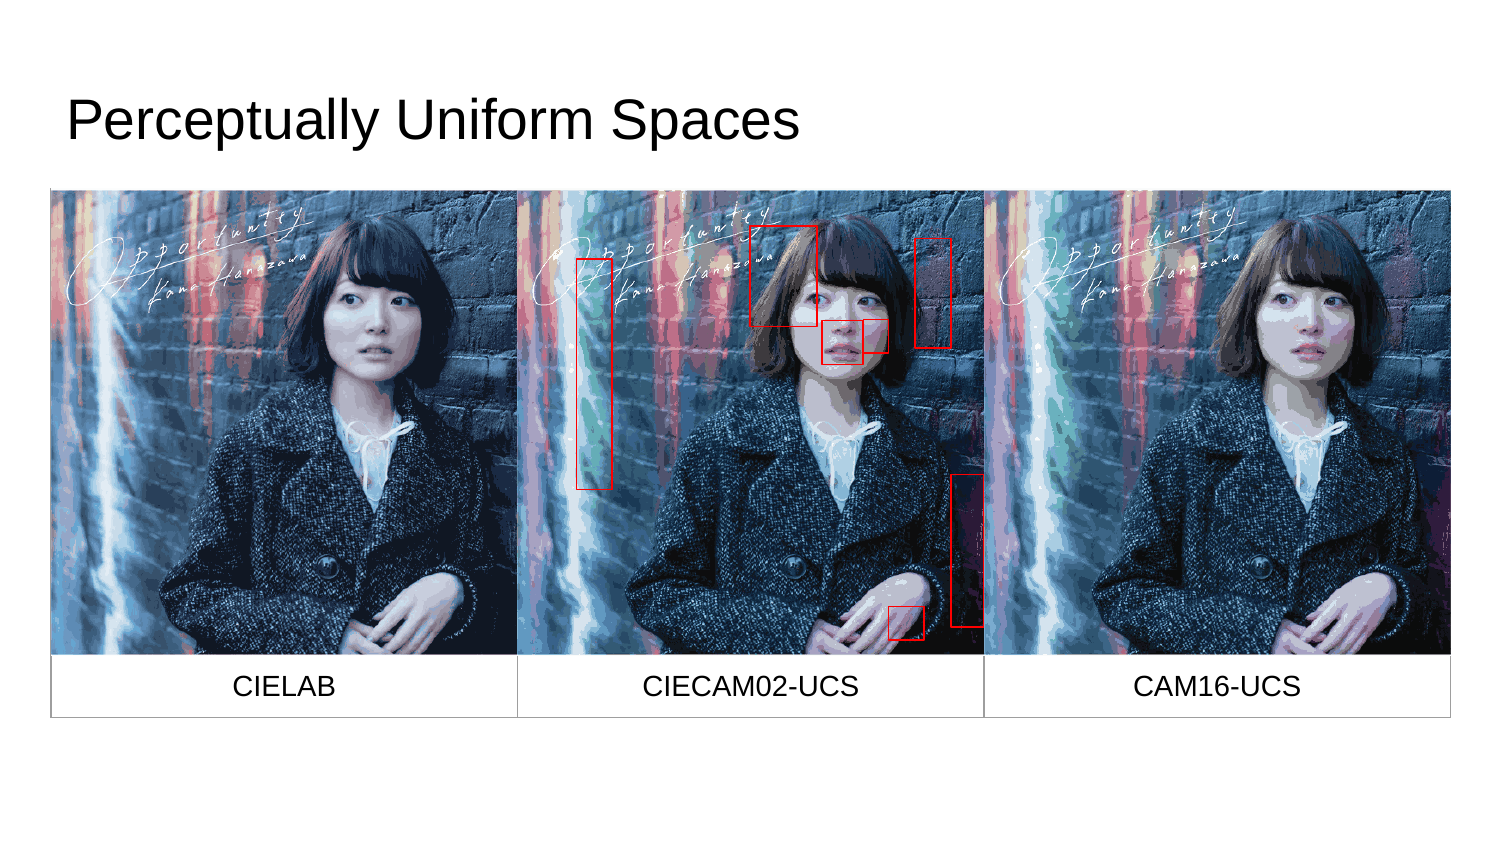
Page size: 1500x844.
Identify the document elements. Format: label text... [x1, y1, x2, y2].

title Perceptually Uniform Spaces [51, 72, 1449, 167]
table_cell CAM16-UCS [985, 656, 1450, 717]
table_cell CIELAB [52, 656, 517, 717]
table_cell CIECAM02-UCS [518, 656, 983, 717]
picture [51, 188, 1451, 656]
